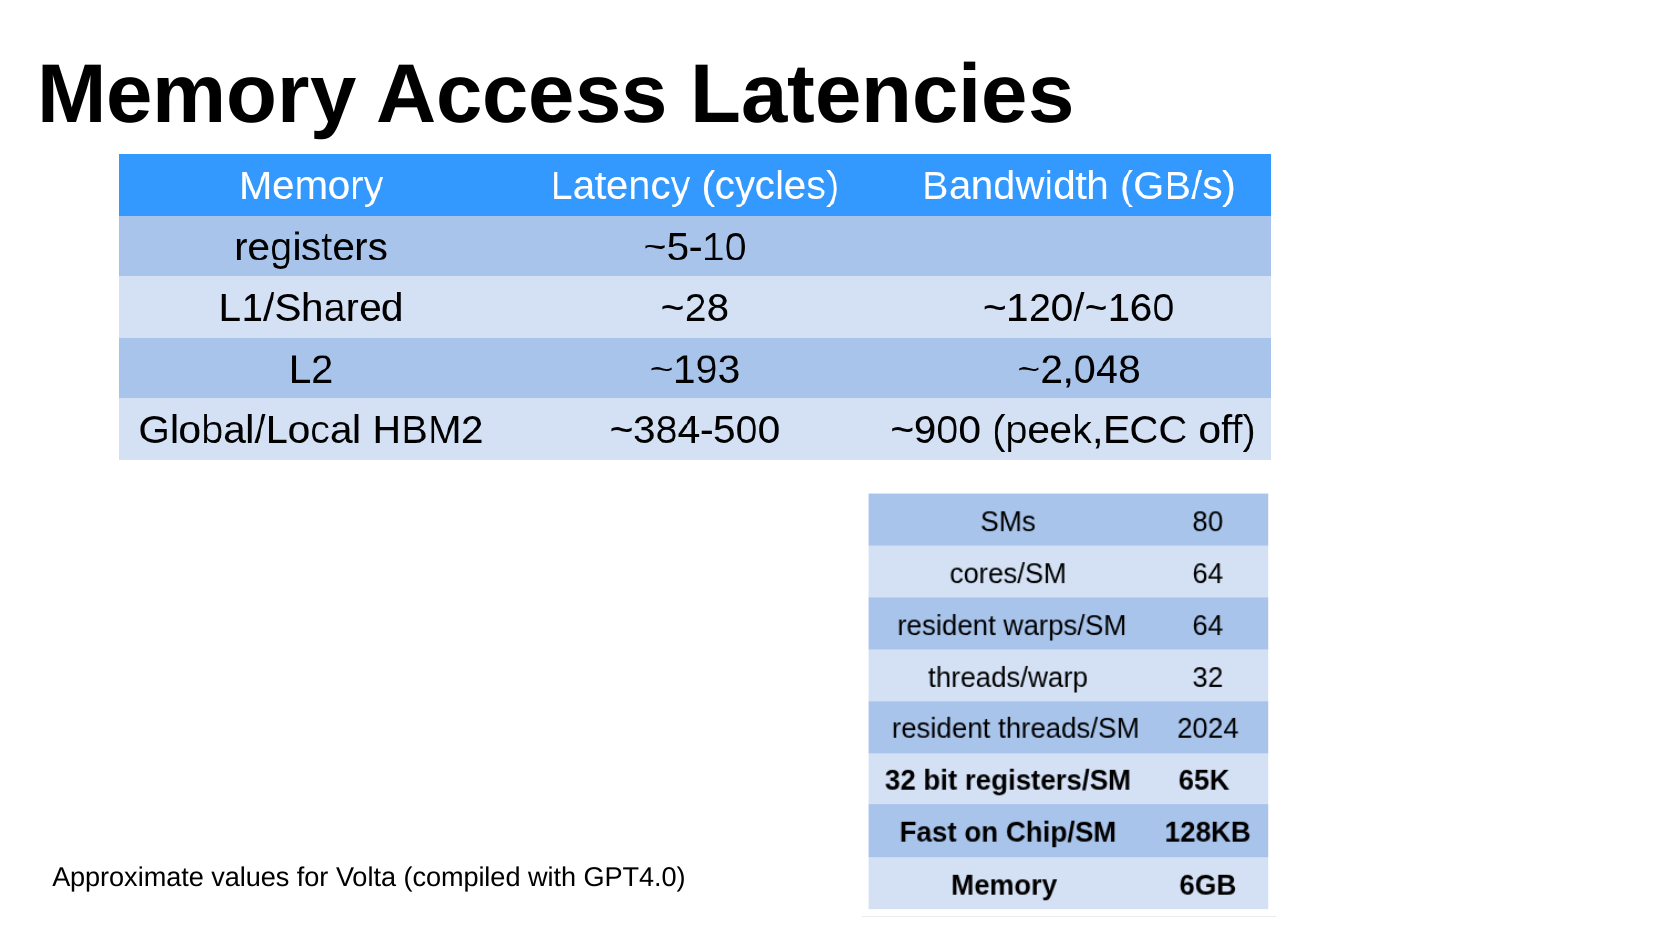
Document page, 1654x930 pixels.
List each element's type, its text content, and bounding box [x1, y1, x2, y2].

title Memory Access Latencies [37, 0, 1276, 226]
picture [862, 487, 1276, 918]
text_box Approximate values for Volta (compiled with GPT4.0) [37, 854, 751, 901]
picture [113, 149, 1276, 466]
